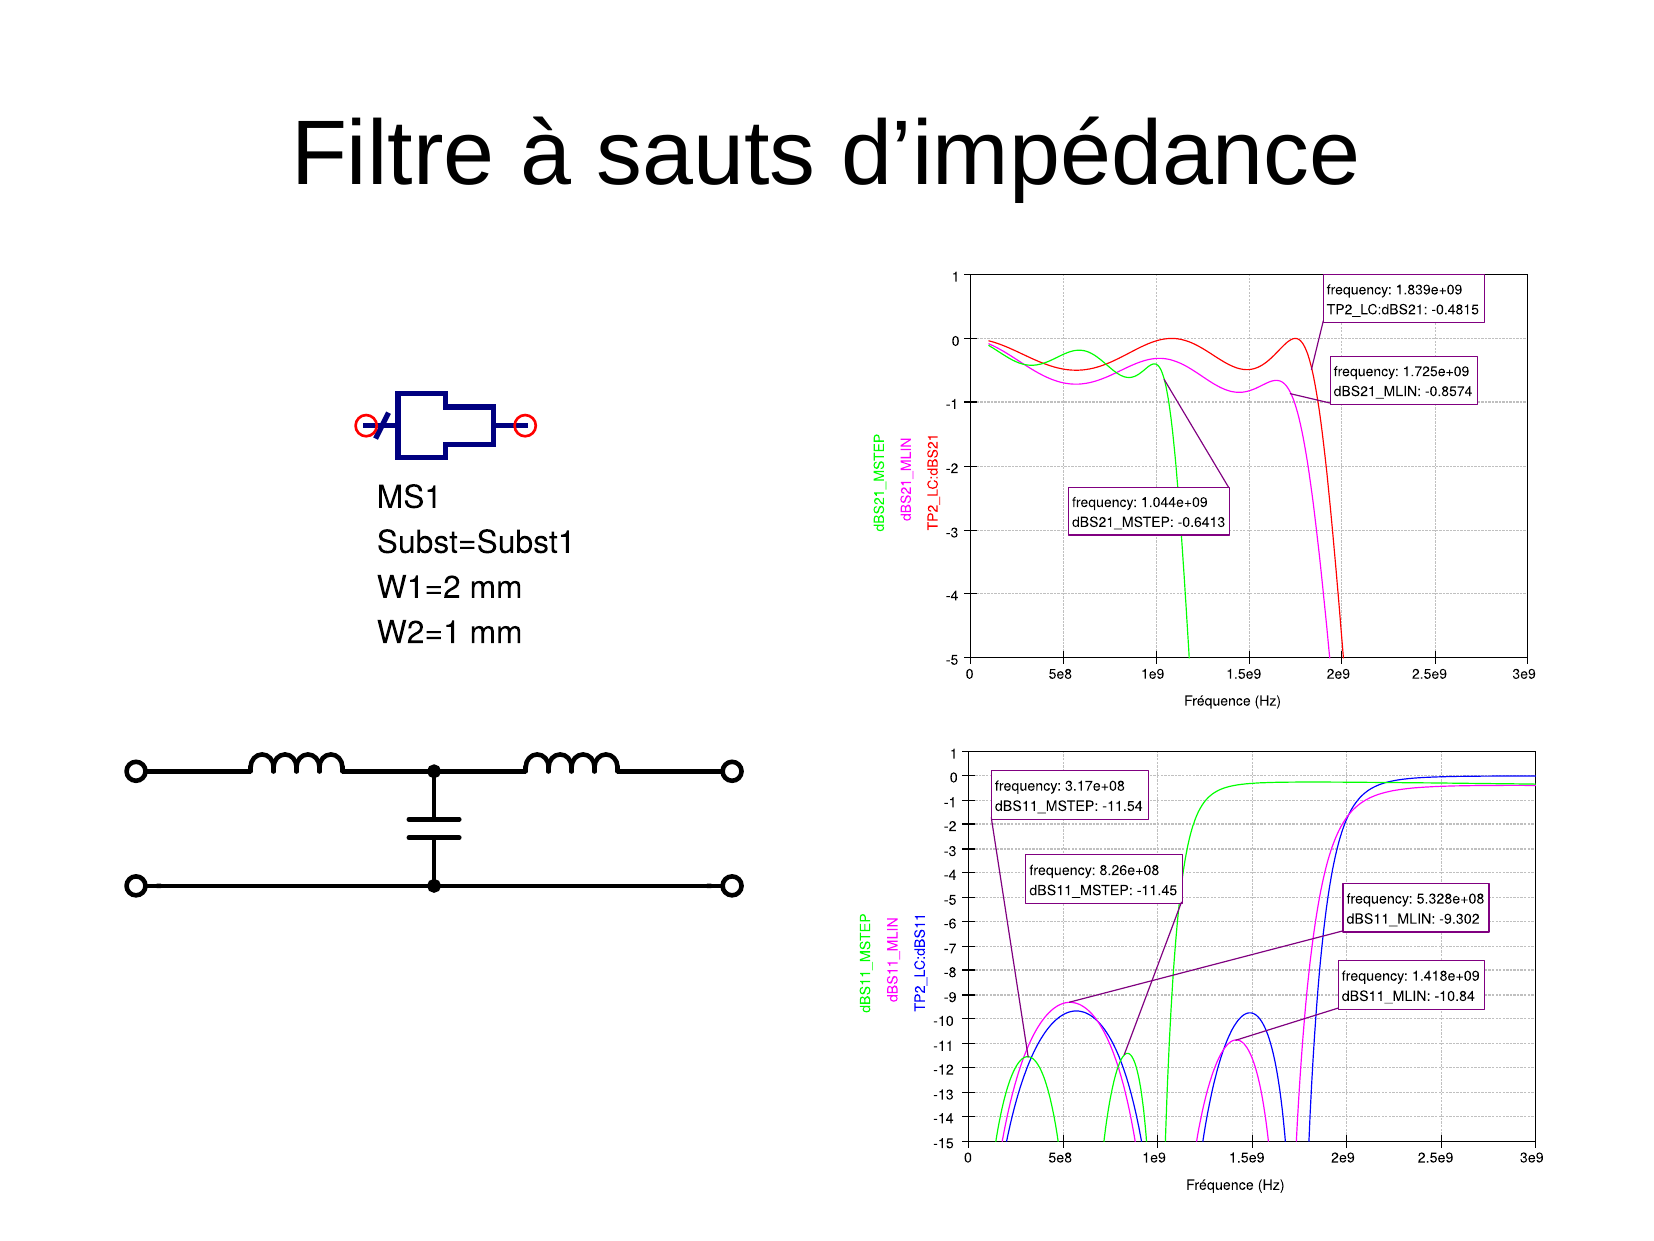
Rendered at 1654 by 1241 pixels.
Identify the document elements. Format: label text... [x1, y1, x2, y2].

title Filtre à sauts d’impédance [82, 49, 1571, 257]
picture [859, 748, 1543, 1193]
picture [353, 390, 570, 644]
picture [124, 752, 744, 898]
picture [873, 271, 1536, 709]
